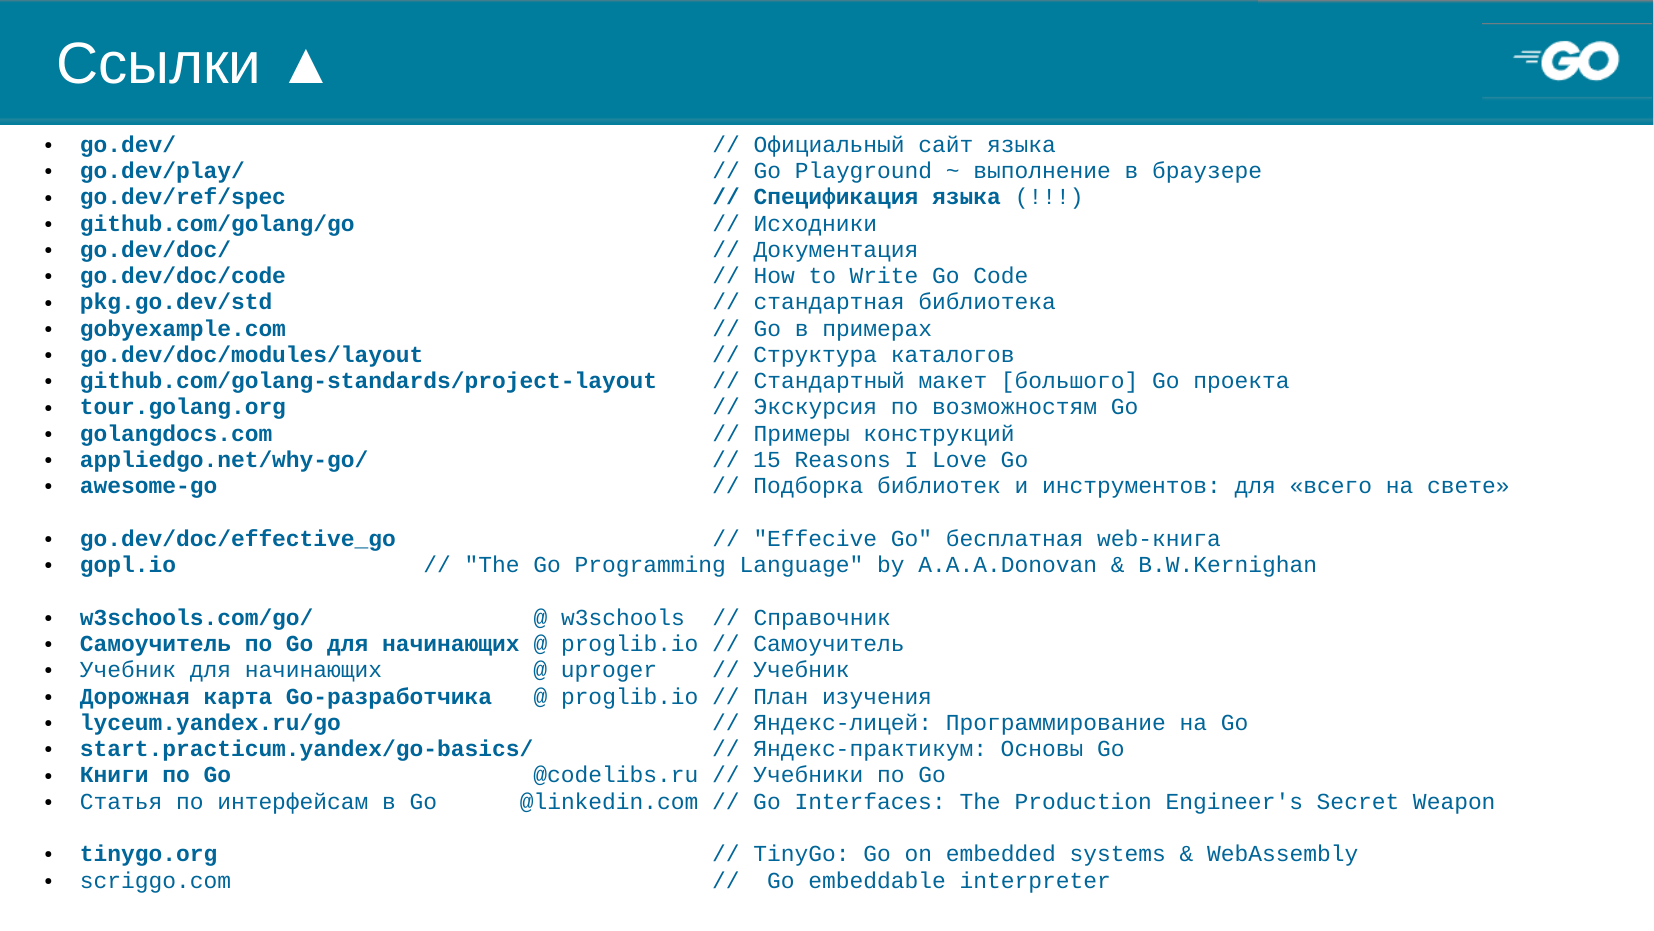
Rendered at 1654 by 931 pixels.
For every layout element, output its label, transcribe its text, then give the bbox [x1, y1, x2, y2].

text_box go.dev/ // Официальный сайт языка go.dev/play/ // Go Playground ~ выполнение в браузере go.dev/ref/spec // Спецификация языка (!!!) github.com/golang/go // Исходники go.dev/doc/ // Документация go.dev/doc/code // How to Write Go Code pkg.go.dev/std // стандартная библиотека gobyexample.com // Go в примерах go.dev/doc/modules/layout // Структура каталогов github.com/golang-standards/project-layout // Стандартный макет [большого] Go проекта tour.golang.org // Экскурсия по возможностям Go golangdocs.com // Примеры конструкций appliedgo.net/why-go/ // 15 Reasons I Love Go awesome-go // Подборка библиотек и инструментов: для «всего на свете» go.dev/doc/effective_go // "Effecive Go" бесплатная web-книга gopl.io // "The Go Programming Language" by A.A.A.Donovan & B.W.Kernighan w3schools.com/go/ @ w3schools // Справочник Самоучитель по Go для начинающих @ proglib.io // Самоучитель Учебник для начинающих @ uproger // Учебник Дорожная карта Go-разработчика @ proglib.io // План изучения lyceum.yandex.ru/go // Яндекс-лицей: Программирование на Go start.practicum.yandex/go-basics/ // Яндекс-практикум: Основы Go Книги по Go @codelibs.ru // Учебники по Go Статья по интерфейсам в Go @linkedin.com // Go Interfaces: The Production Engineer's Secret Weapon tinygo.org // TinyGo: Go on embedded systems & WebAssembly scriggo.com // Go embeddable interpreter [29, 125, 1625, 903]
text_box Ссылки ▲ [41, 23, 1495, 104]
picture [1542, 41, 1619, 81]
